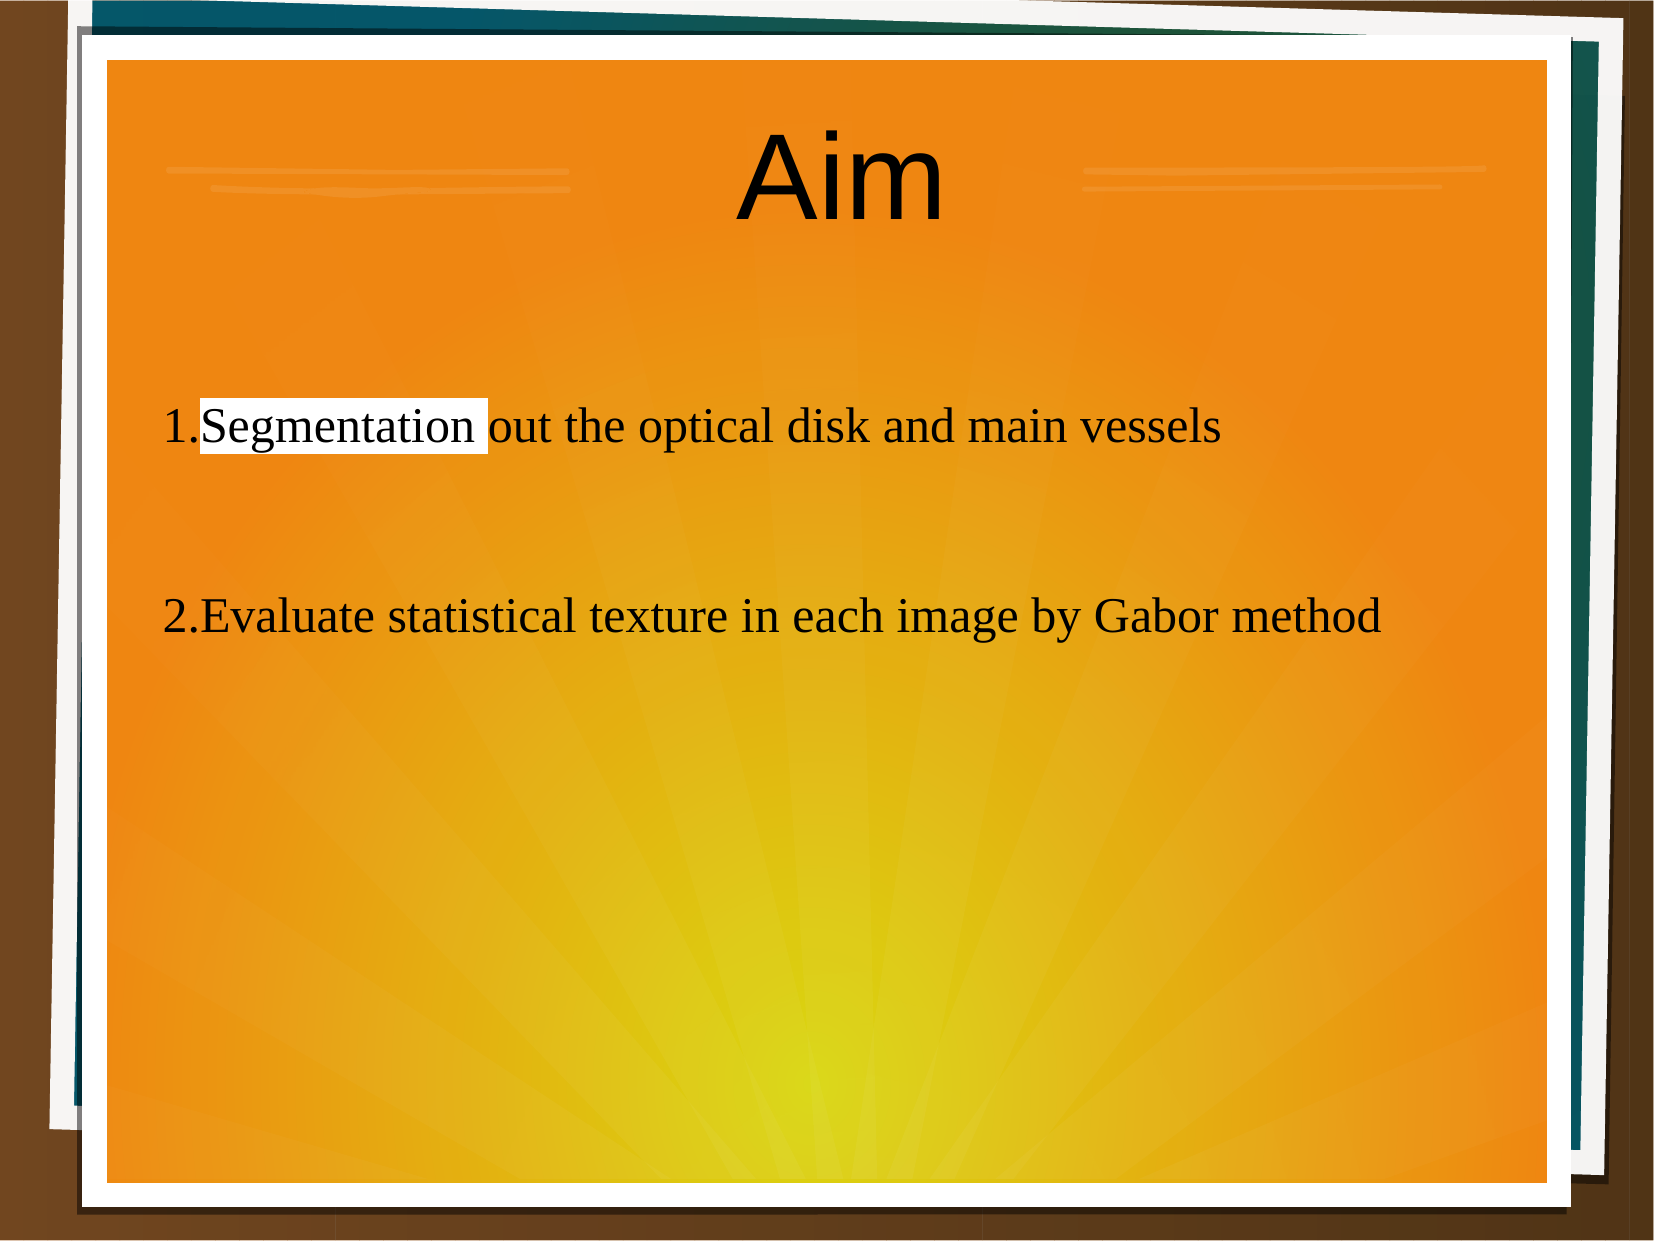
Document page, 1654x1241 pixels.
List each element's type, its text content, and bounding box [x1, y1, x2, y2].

list 1.Segmentation out the optical disk and main vessels 2.Evaluate statistical texture in each image by Gabor method [162, 299, 1492, 1241]
title Aim [566, 78, 1087, 276]
